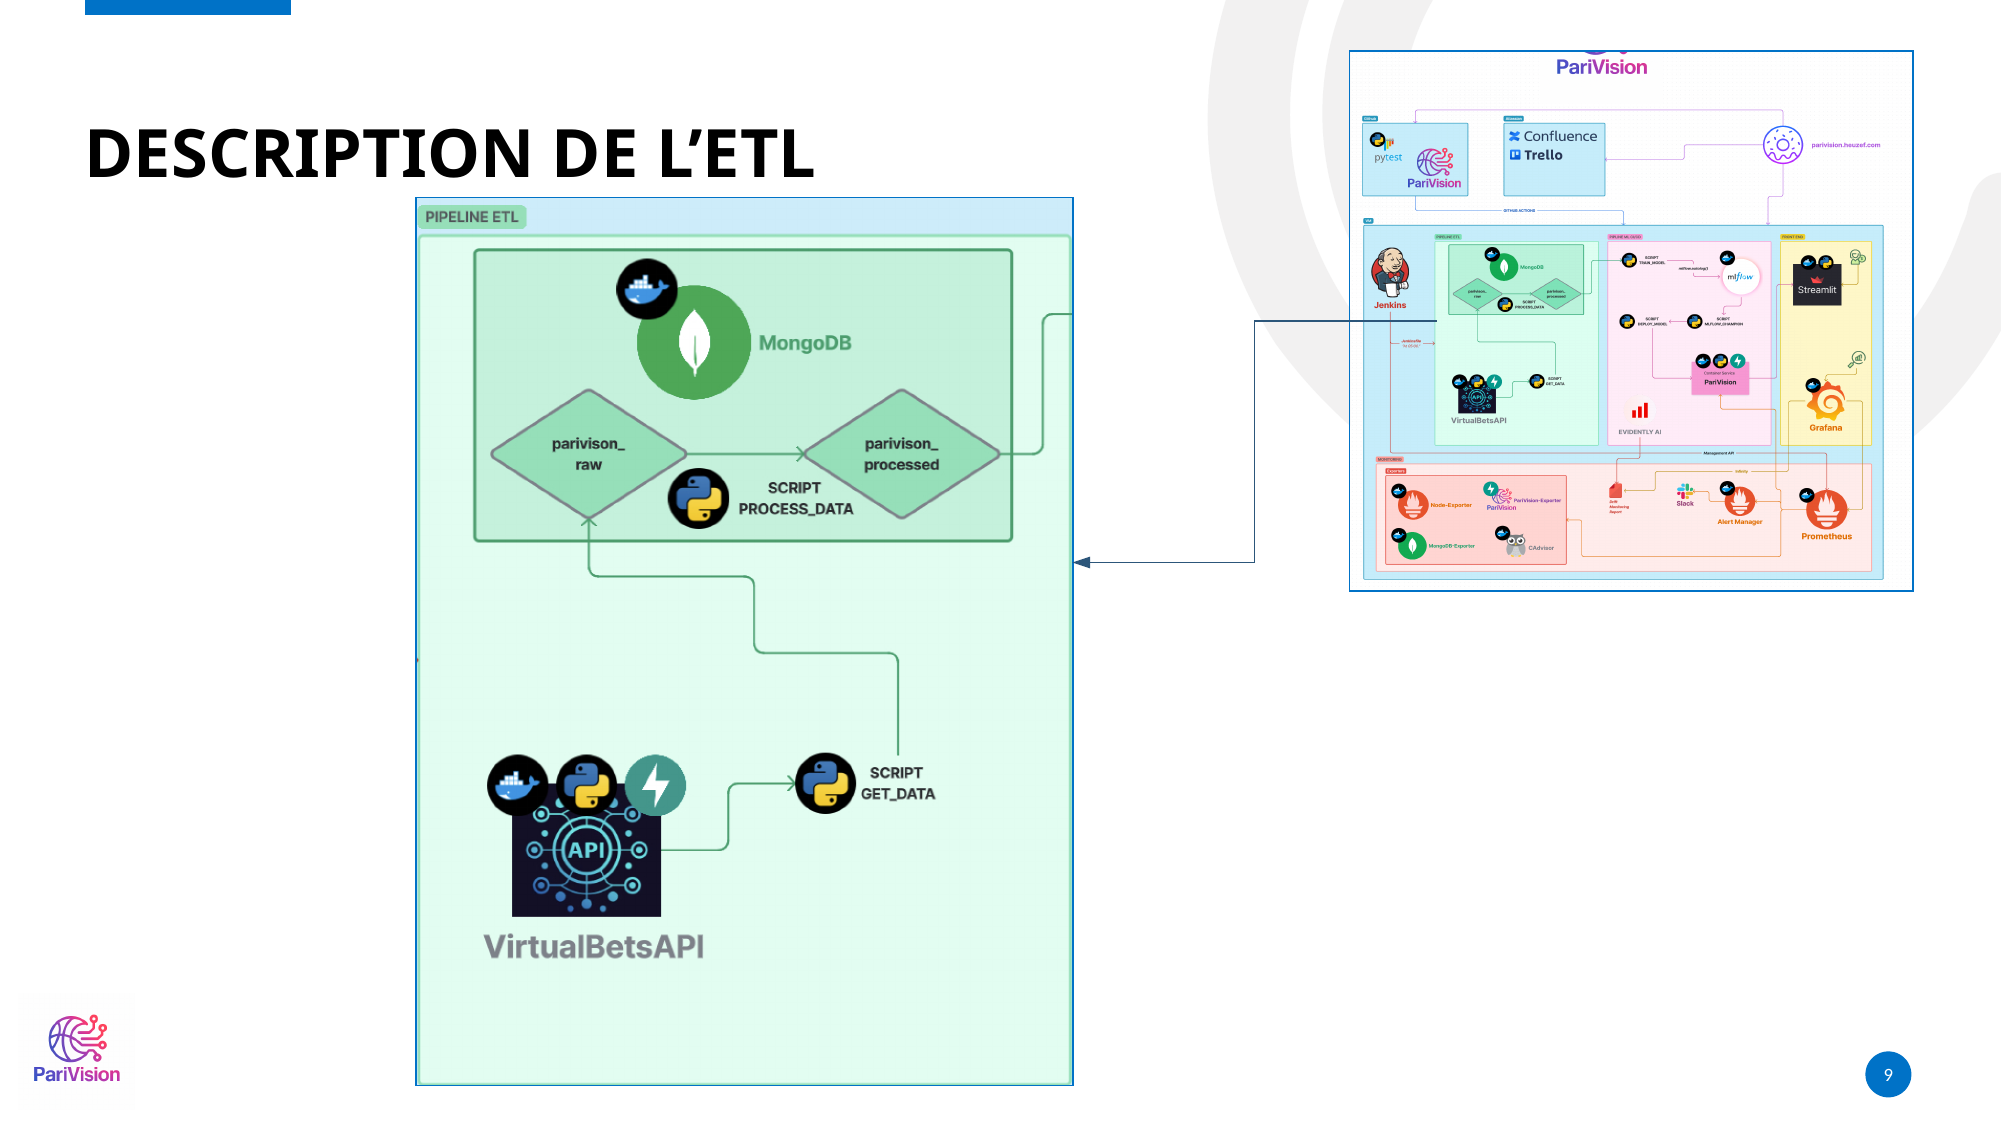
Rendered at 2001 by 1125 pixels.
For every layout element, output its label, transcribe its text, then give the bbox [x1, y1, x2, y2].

picture [416, 198, 1073, 1085]
text_box 8 [1864, 1059, 1913, 1090]
title Description DE l’ETL [84, 40, 1914, 192]
picture [1350, 51, 1913, 591]
